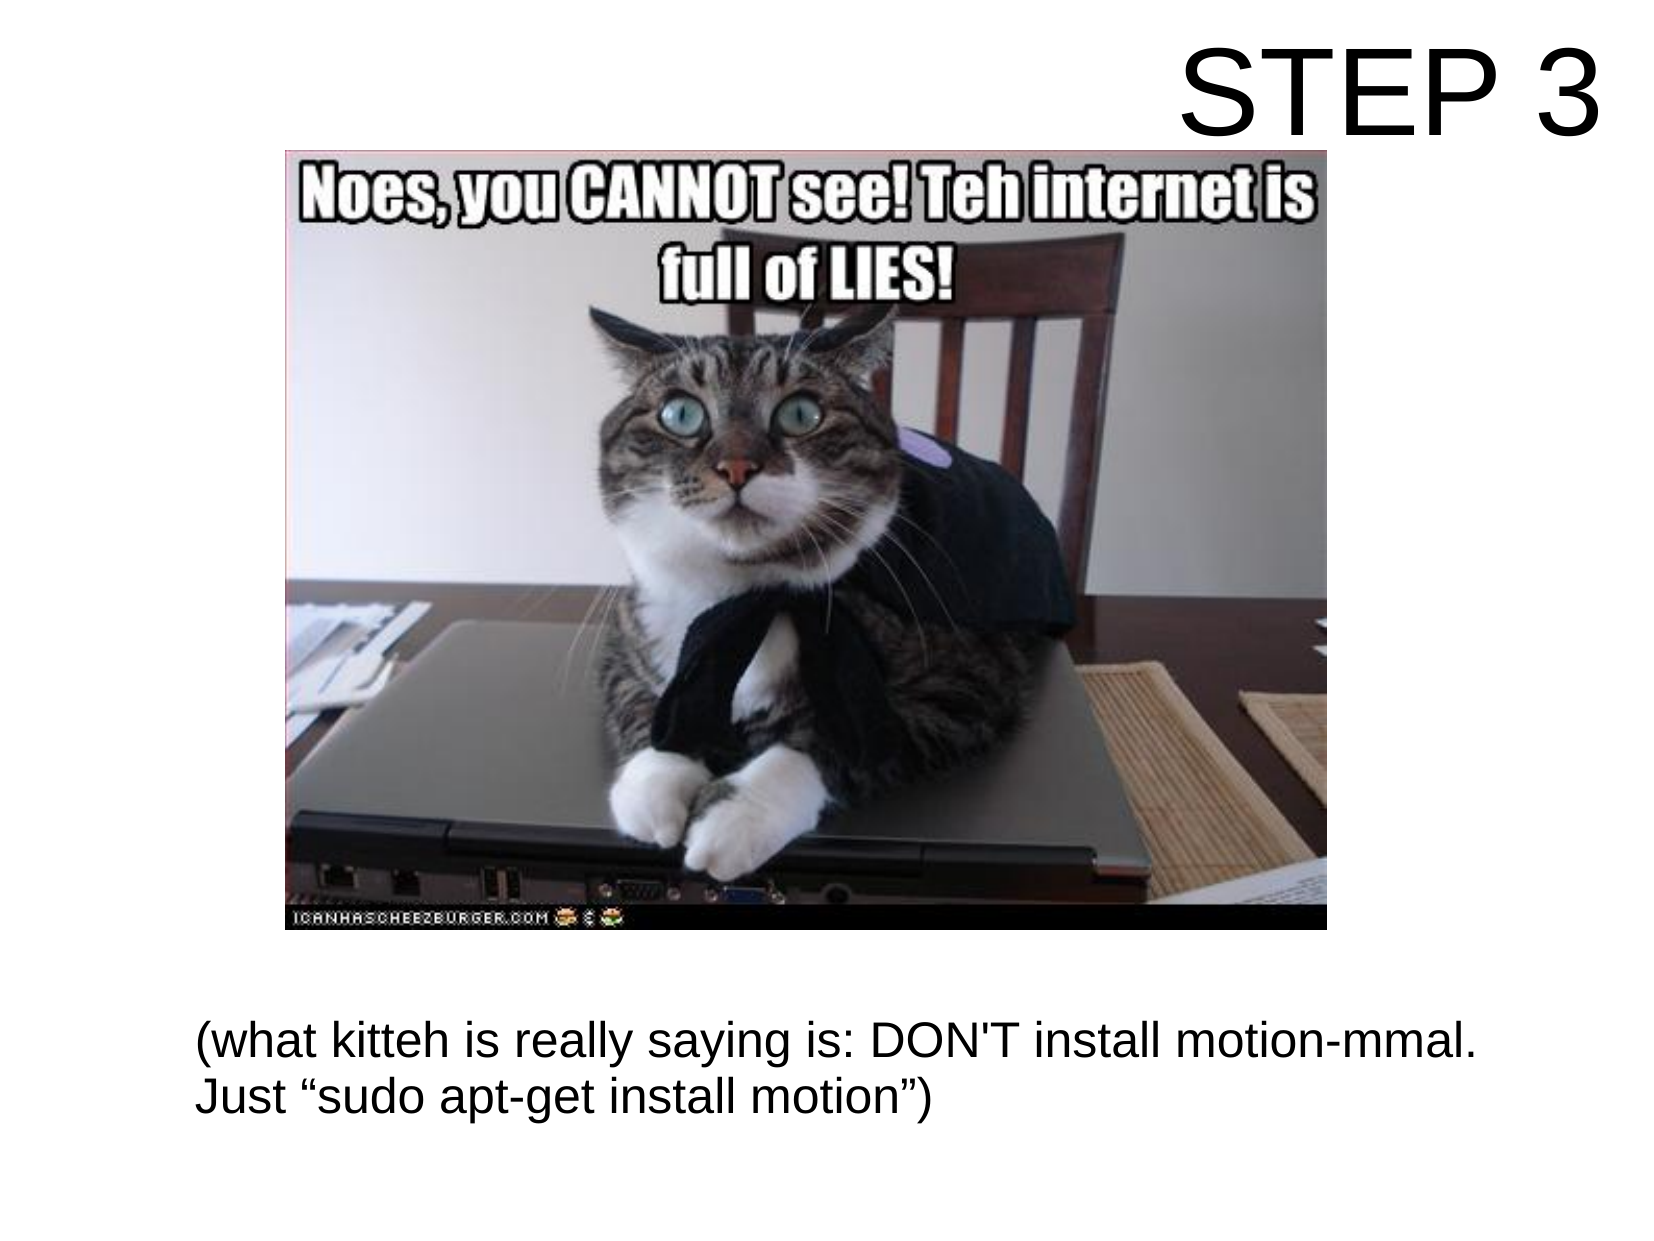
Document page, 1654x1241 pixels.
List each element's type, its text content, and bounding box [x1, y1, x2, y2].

text_box STEP 3 [1161, 15, 1621, 170]
picture [285, 150, 1327, 931]
text_box (what kitteh is really saying is: DON'T install motion-mmal. Just “sudo apt-get install motion”) [180, 1005, 1494, 1133]
